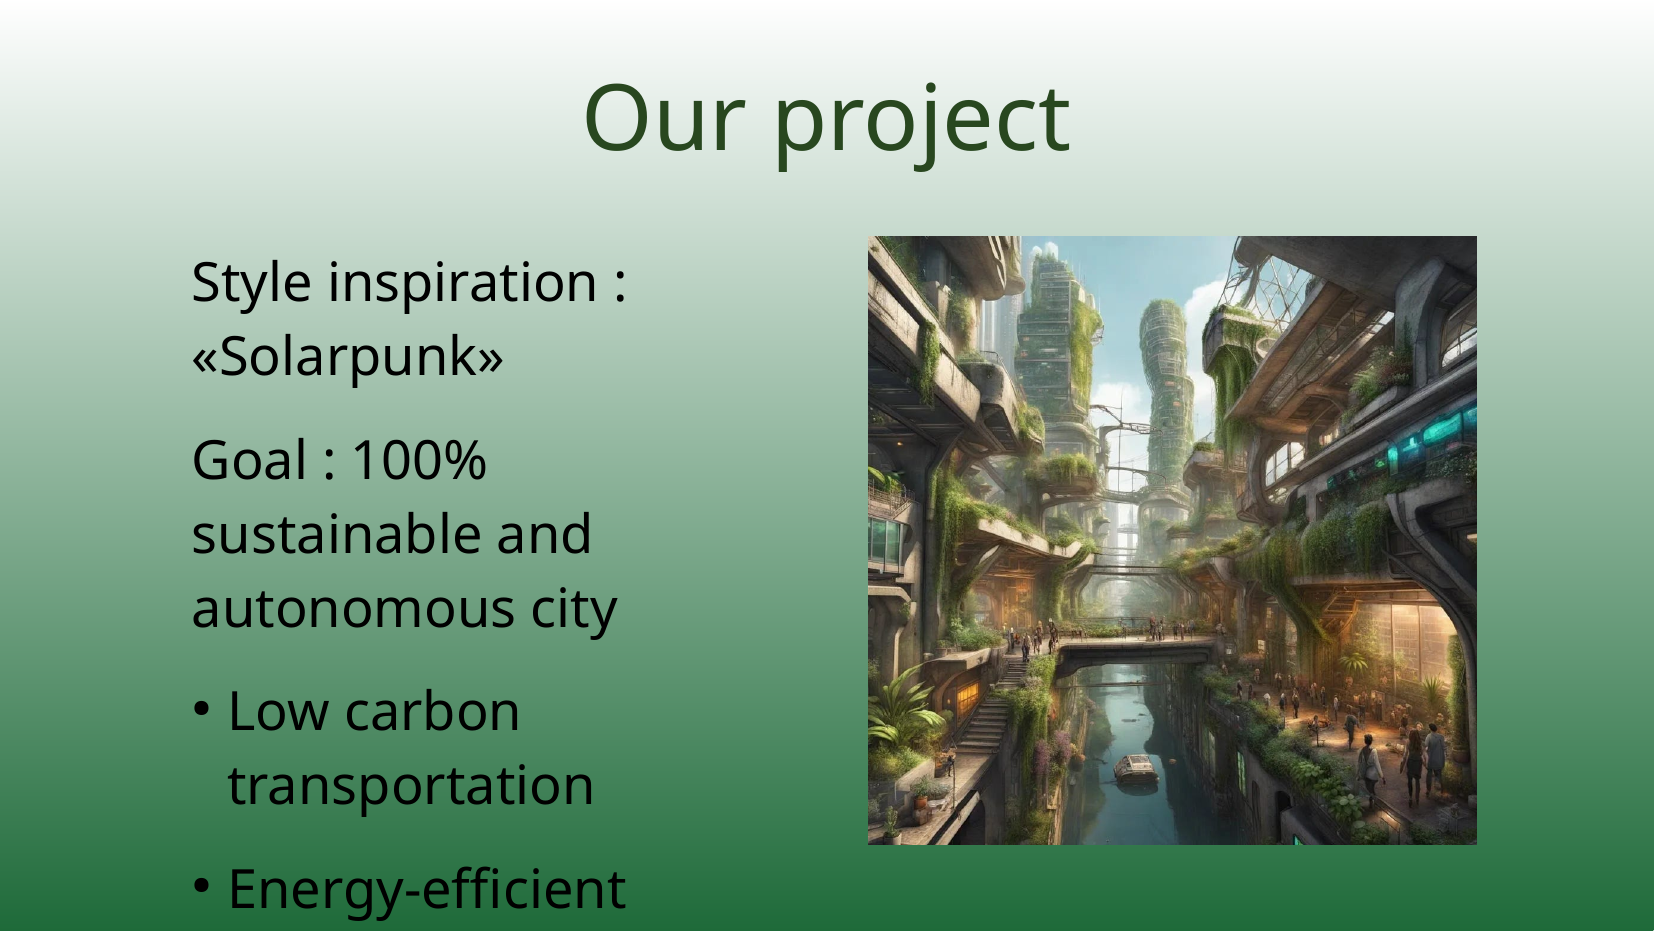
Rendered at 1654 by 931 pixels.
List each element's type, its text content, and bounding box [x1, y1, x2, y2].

picture [868, 236, 1477, 845]
text_box Style inspiration : «Solarpunk» Goal : 100% sustainable and autonomous city Low carbon transportation Energy-efficient buildings More enjoyable urban life Good looking city [177, 236, 798, 779]
title Our project [82, 37, 1571, 193]
